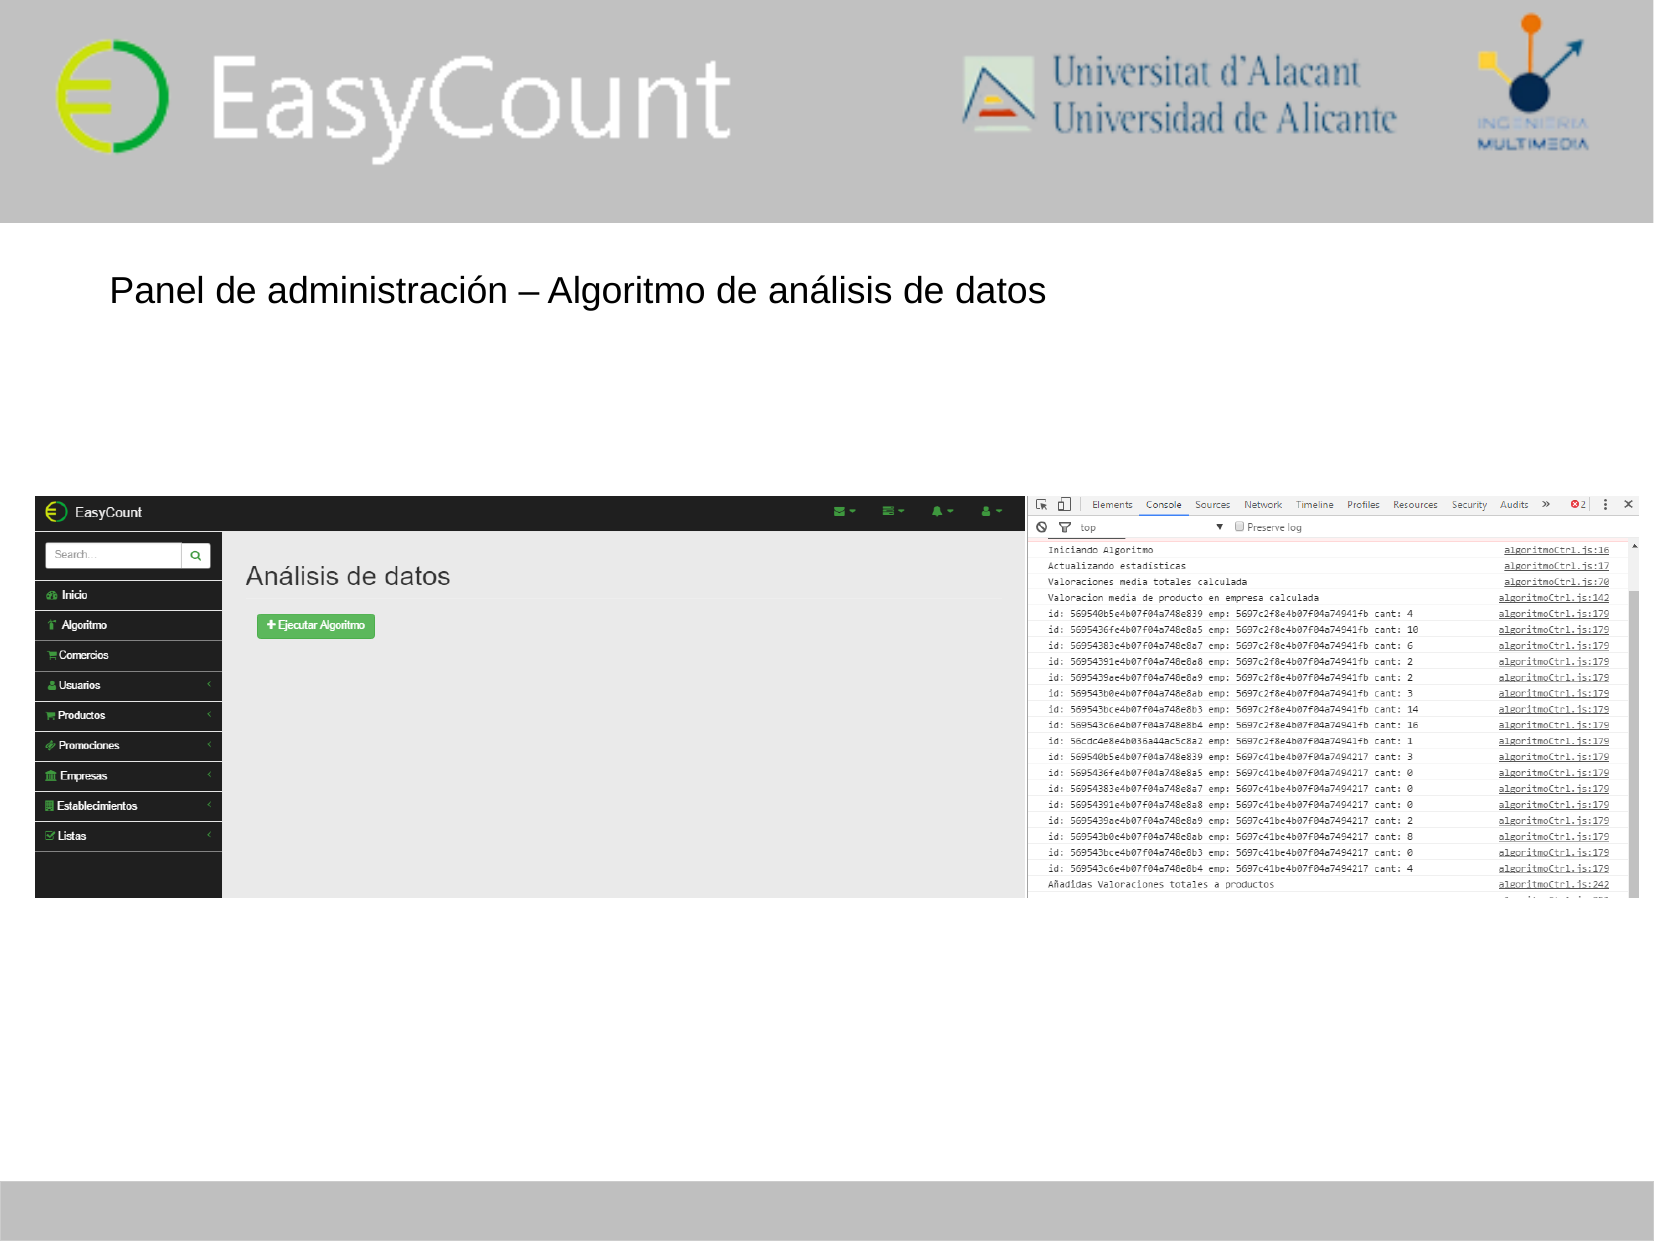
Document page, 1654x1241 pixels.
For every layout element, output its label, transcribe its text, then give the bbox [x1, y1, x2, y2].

text_box Panel de administración – Algoritmo de análisis de datos [94, 262, 1064, 319]
text_box [0, 1181, 1654, 1241]
picture [0, 0, 1654, 223]
picture [35, 496, 1639, 898]
